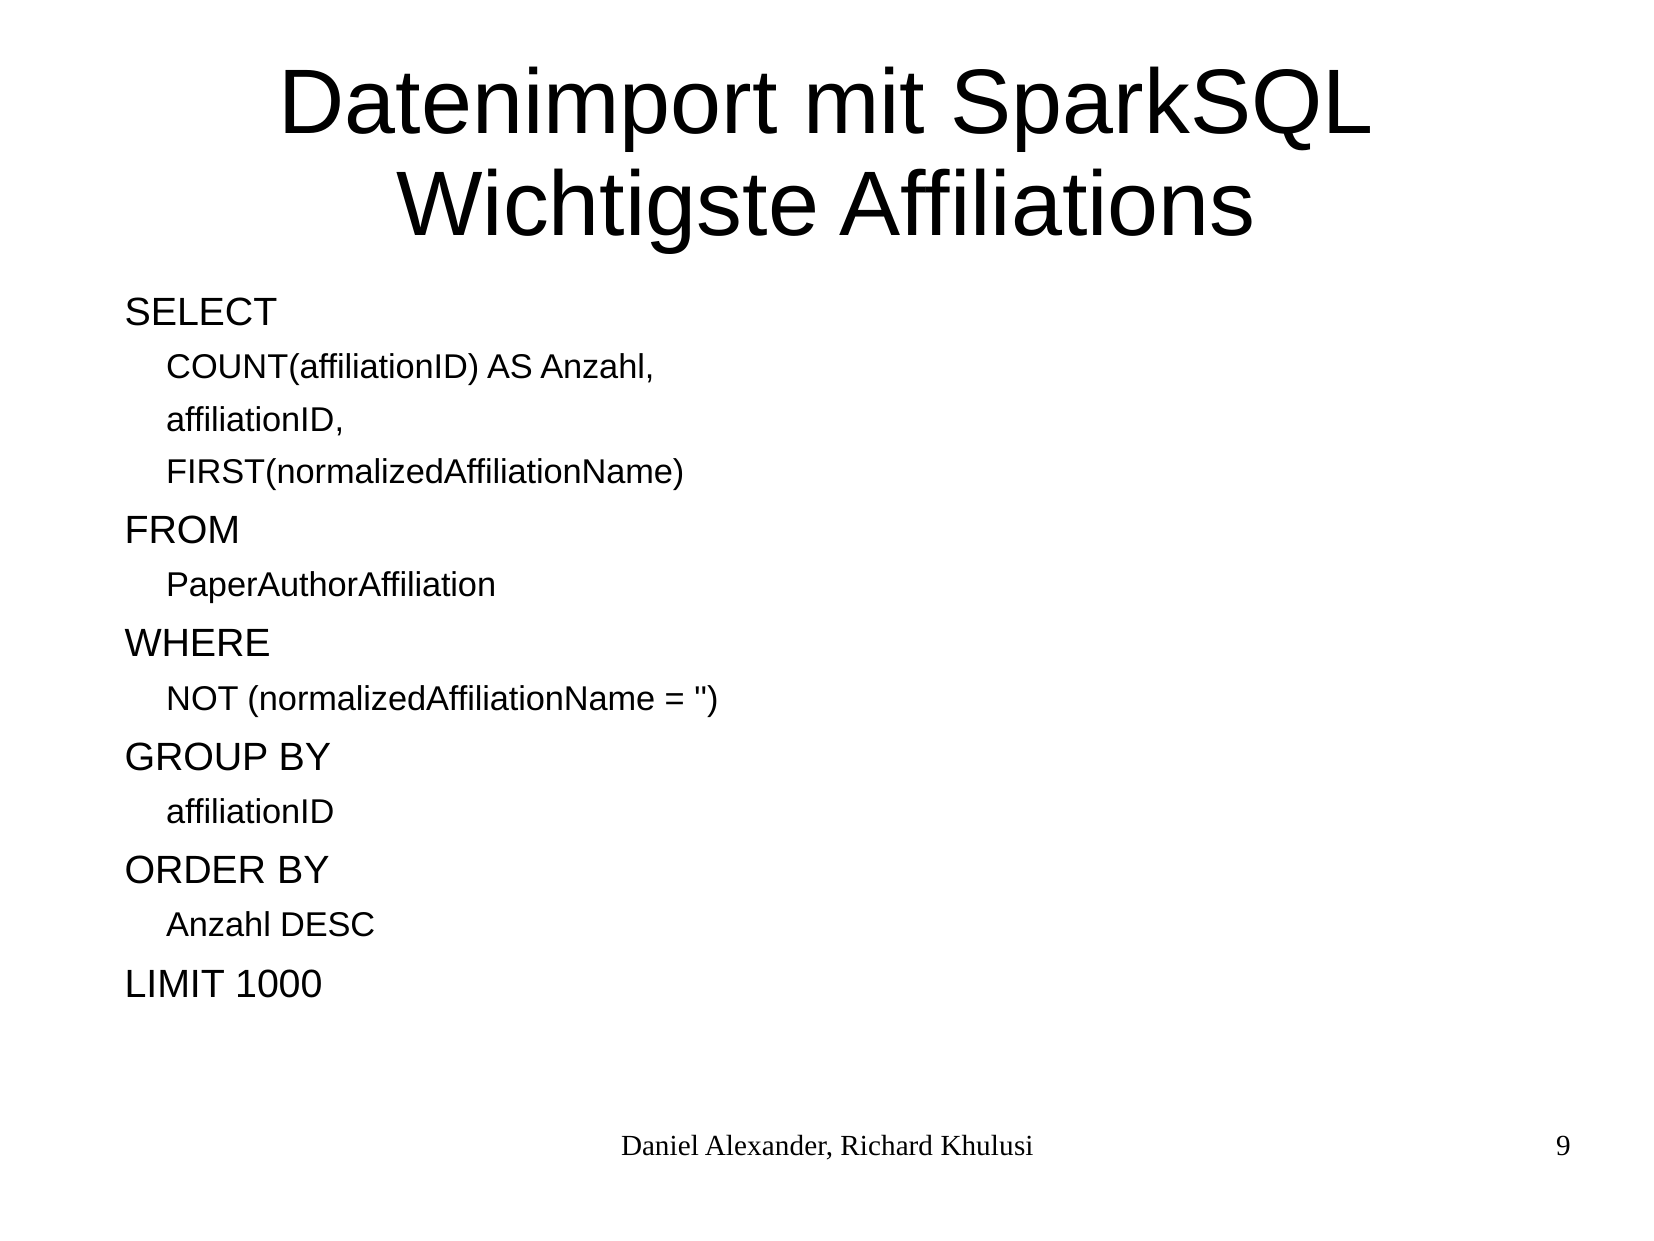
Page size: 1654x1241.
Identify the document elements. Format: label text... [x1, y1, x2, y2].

title Datenimport mit SparkSQL Wichtigste Affiliations [82, 49, 1571, 257]
list SELECT COUNT(affiliationID) AS Anzahl, affiliationID, FIRST(normalizedAffiliationName) FROM PaperAuthorAffiliation WHERE NOT (normalizedAffiliationName = '') GROUP BY affiliationID ORDER BY Anzahl DESC LIMIT 1000 [82, 290, 1571, 1010]
